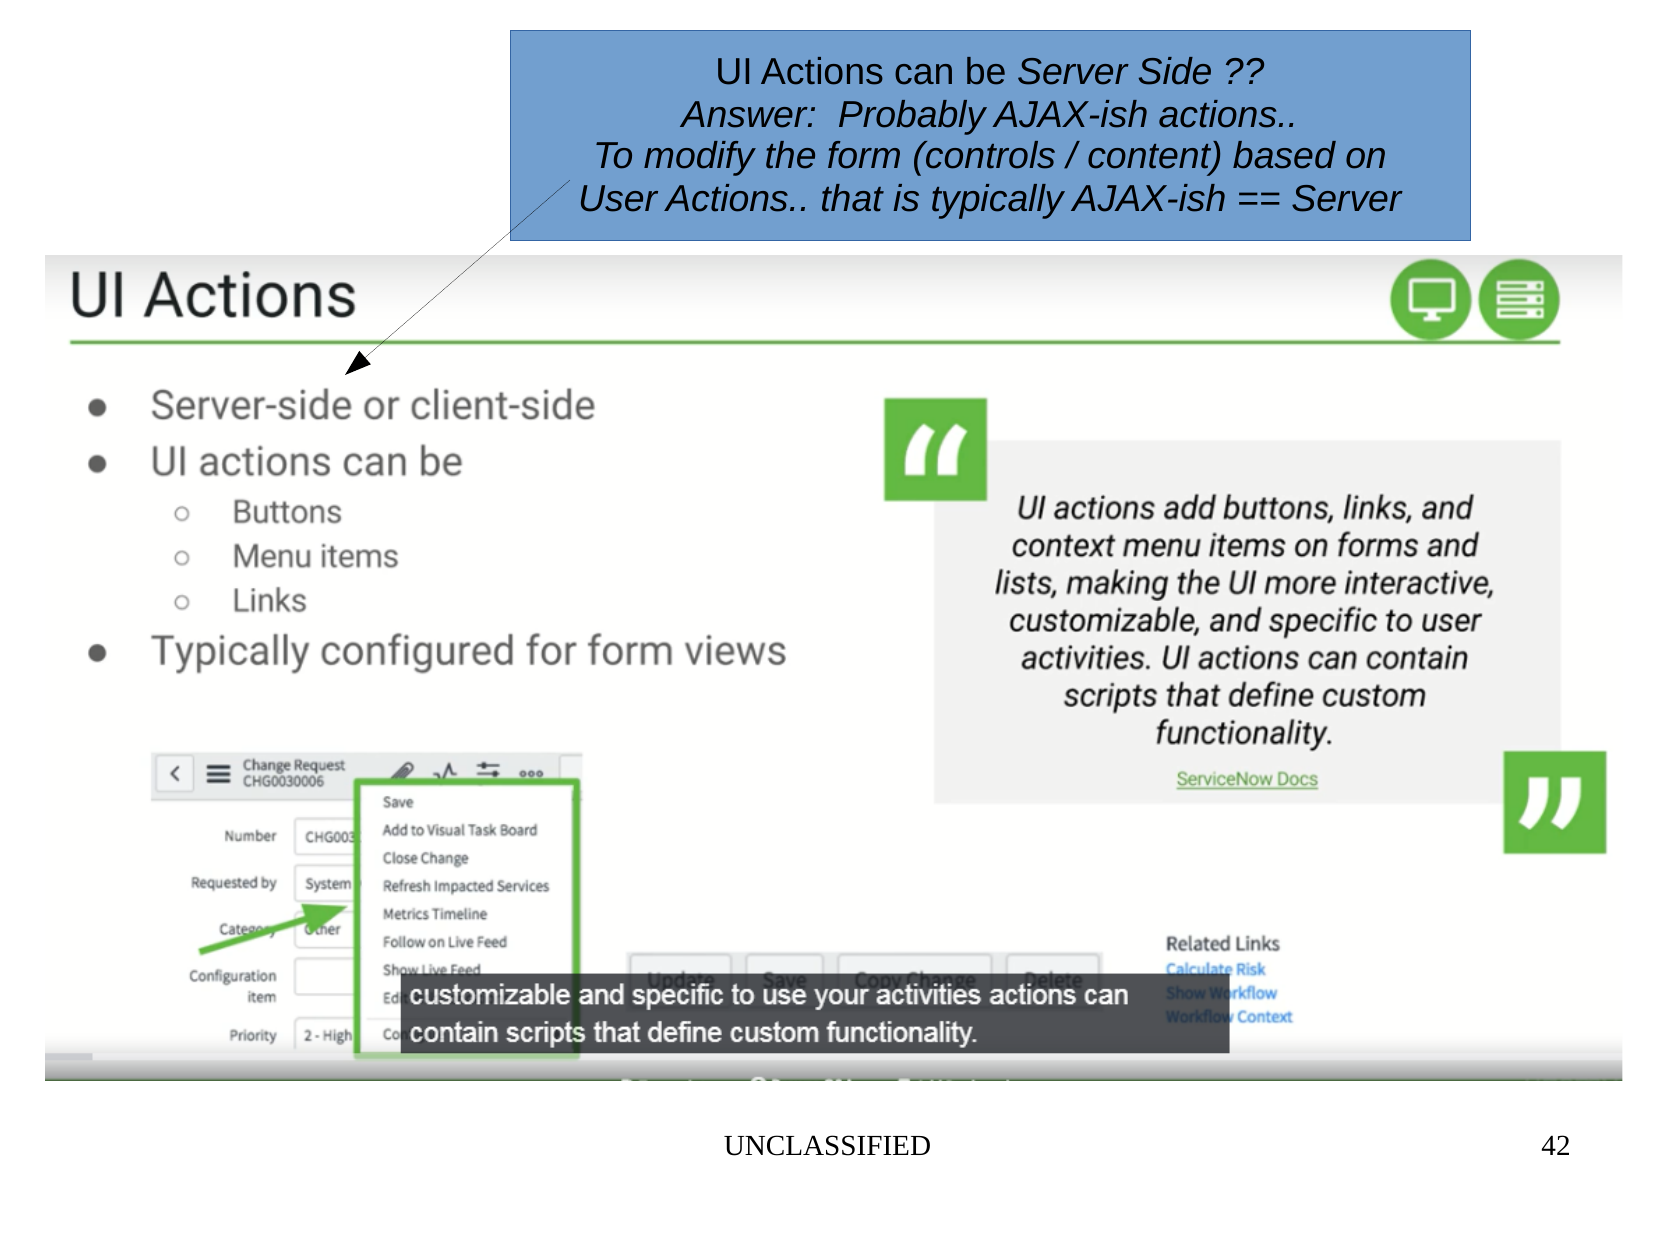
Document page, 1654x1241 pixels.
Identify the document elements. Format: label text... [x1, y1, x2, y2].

text_box UI Actions can be Server Side ?? Answer: Probably AJAX-ish actions.. To modify the form (controls / content) based on User Actions.. that is typically AJAX-ish == Server [510, 30, 1471, 241]
picture [45, 255, 1623, 1081]
